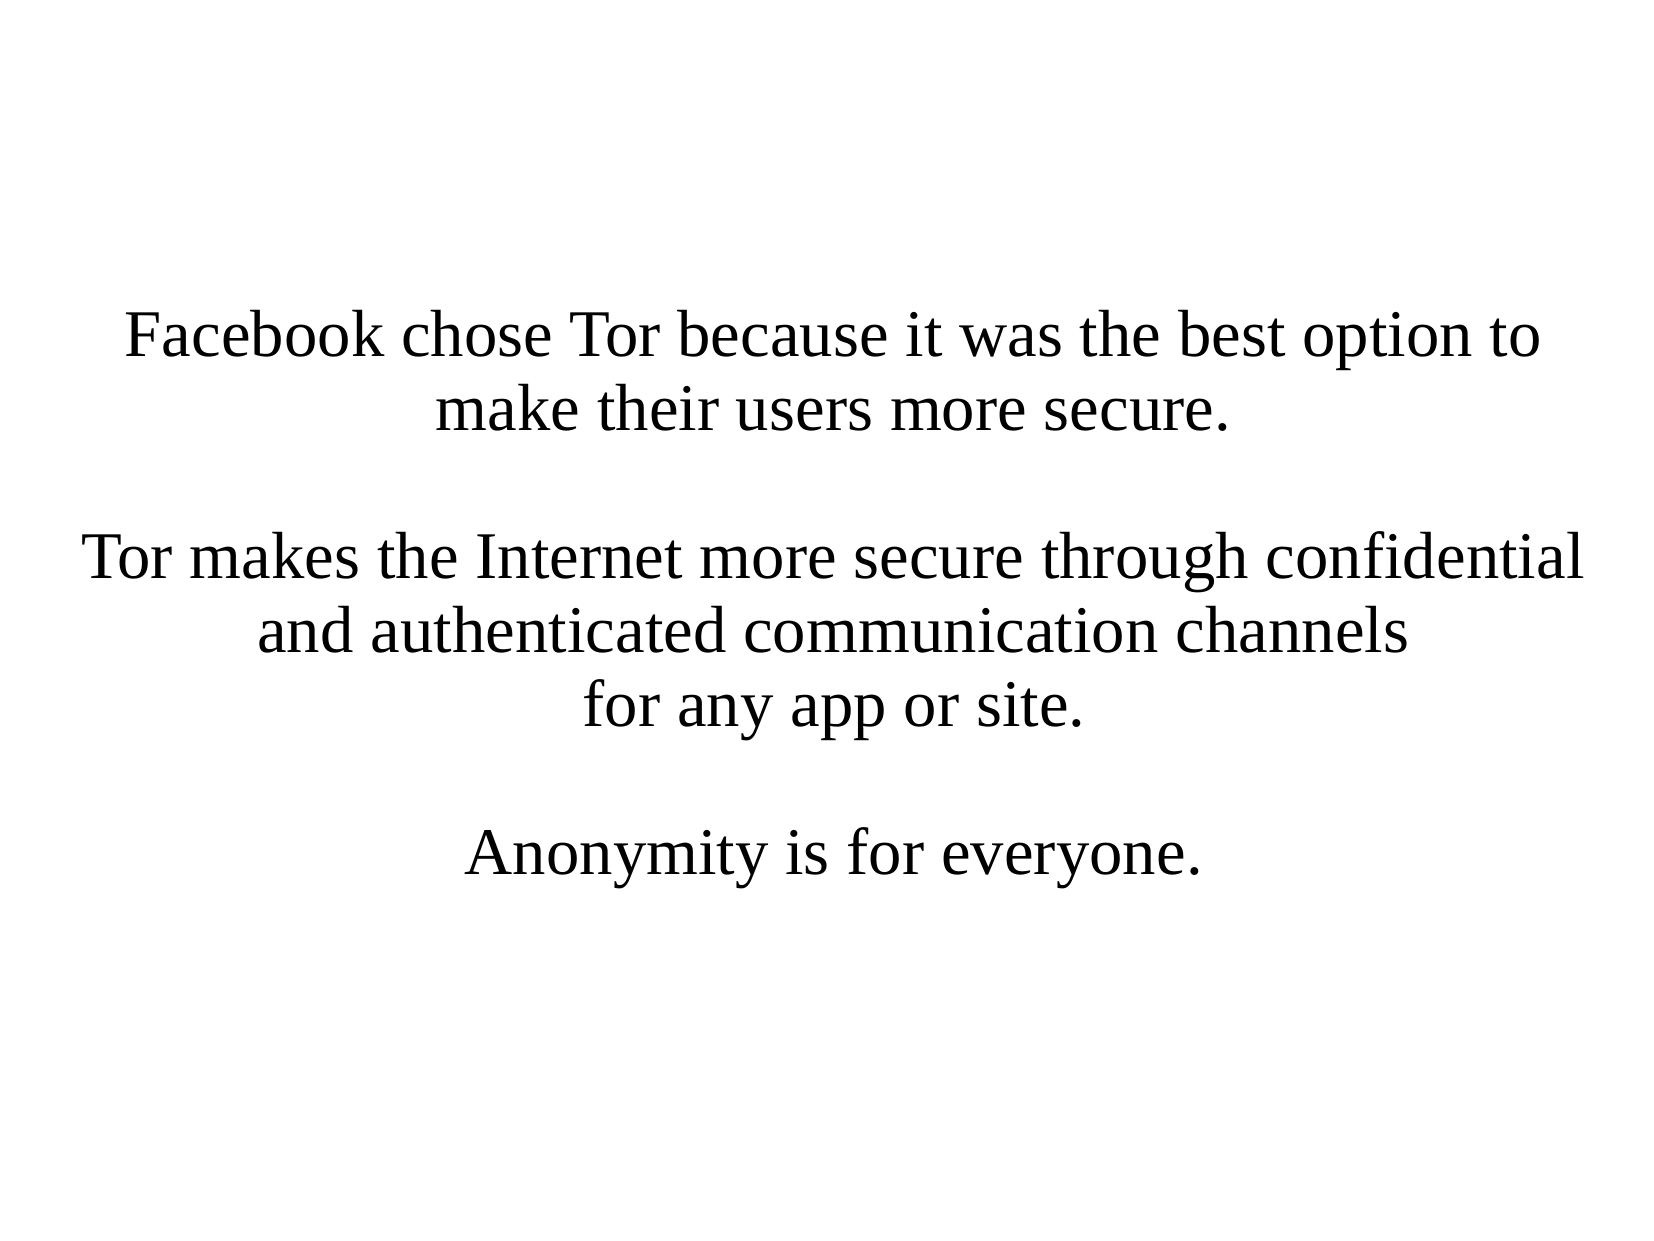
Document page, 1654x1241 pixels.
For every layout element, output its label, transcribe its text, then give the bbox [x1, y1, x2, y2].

subtitle Facebook chose Tor because it was the best option to make their users more secure. Tor makes the Internet more secure through confidential and authenticated communication channels for any app or site. Anonymity is for everyone. [75, 118, 1594, 1068]
